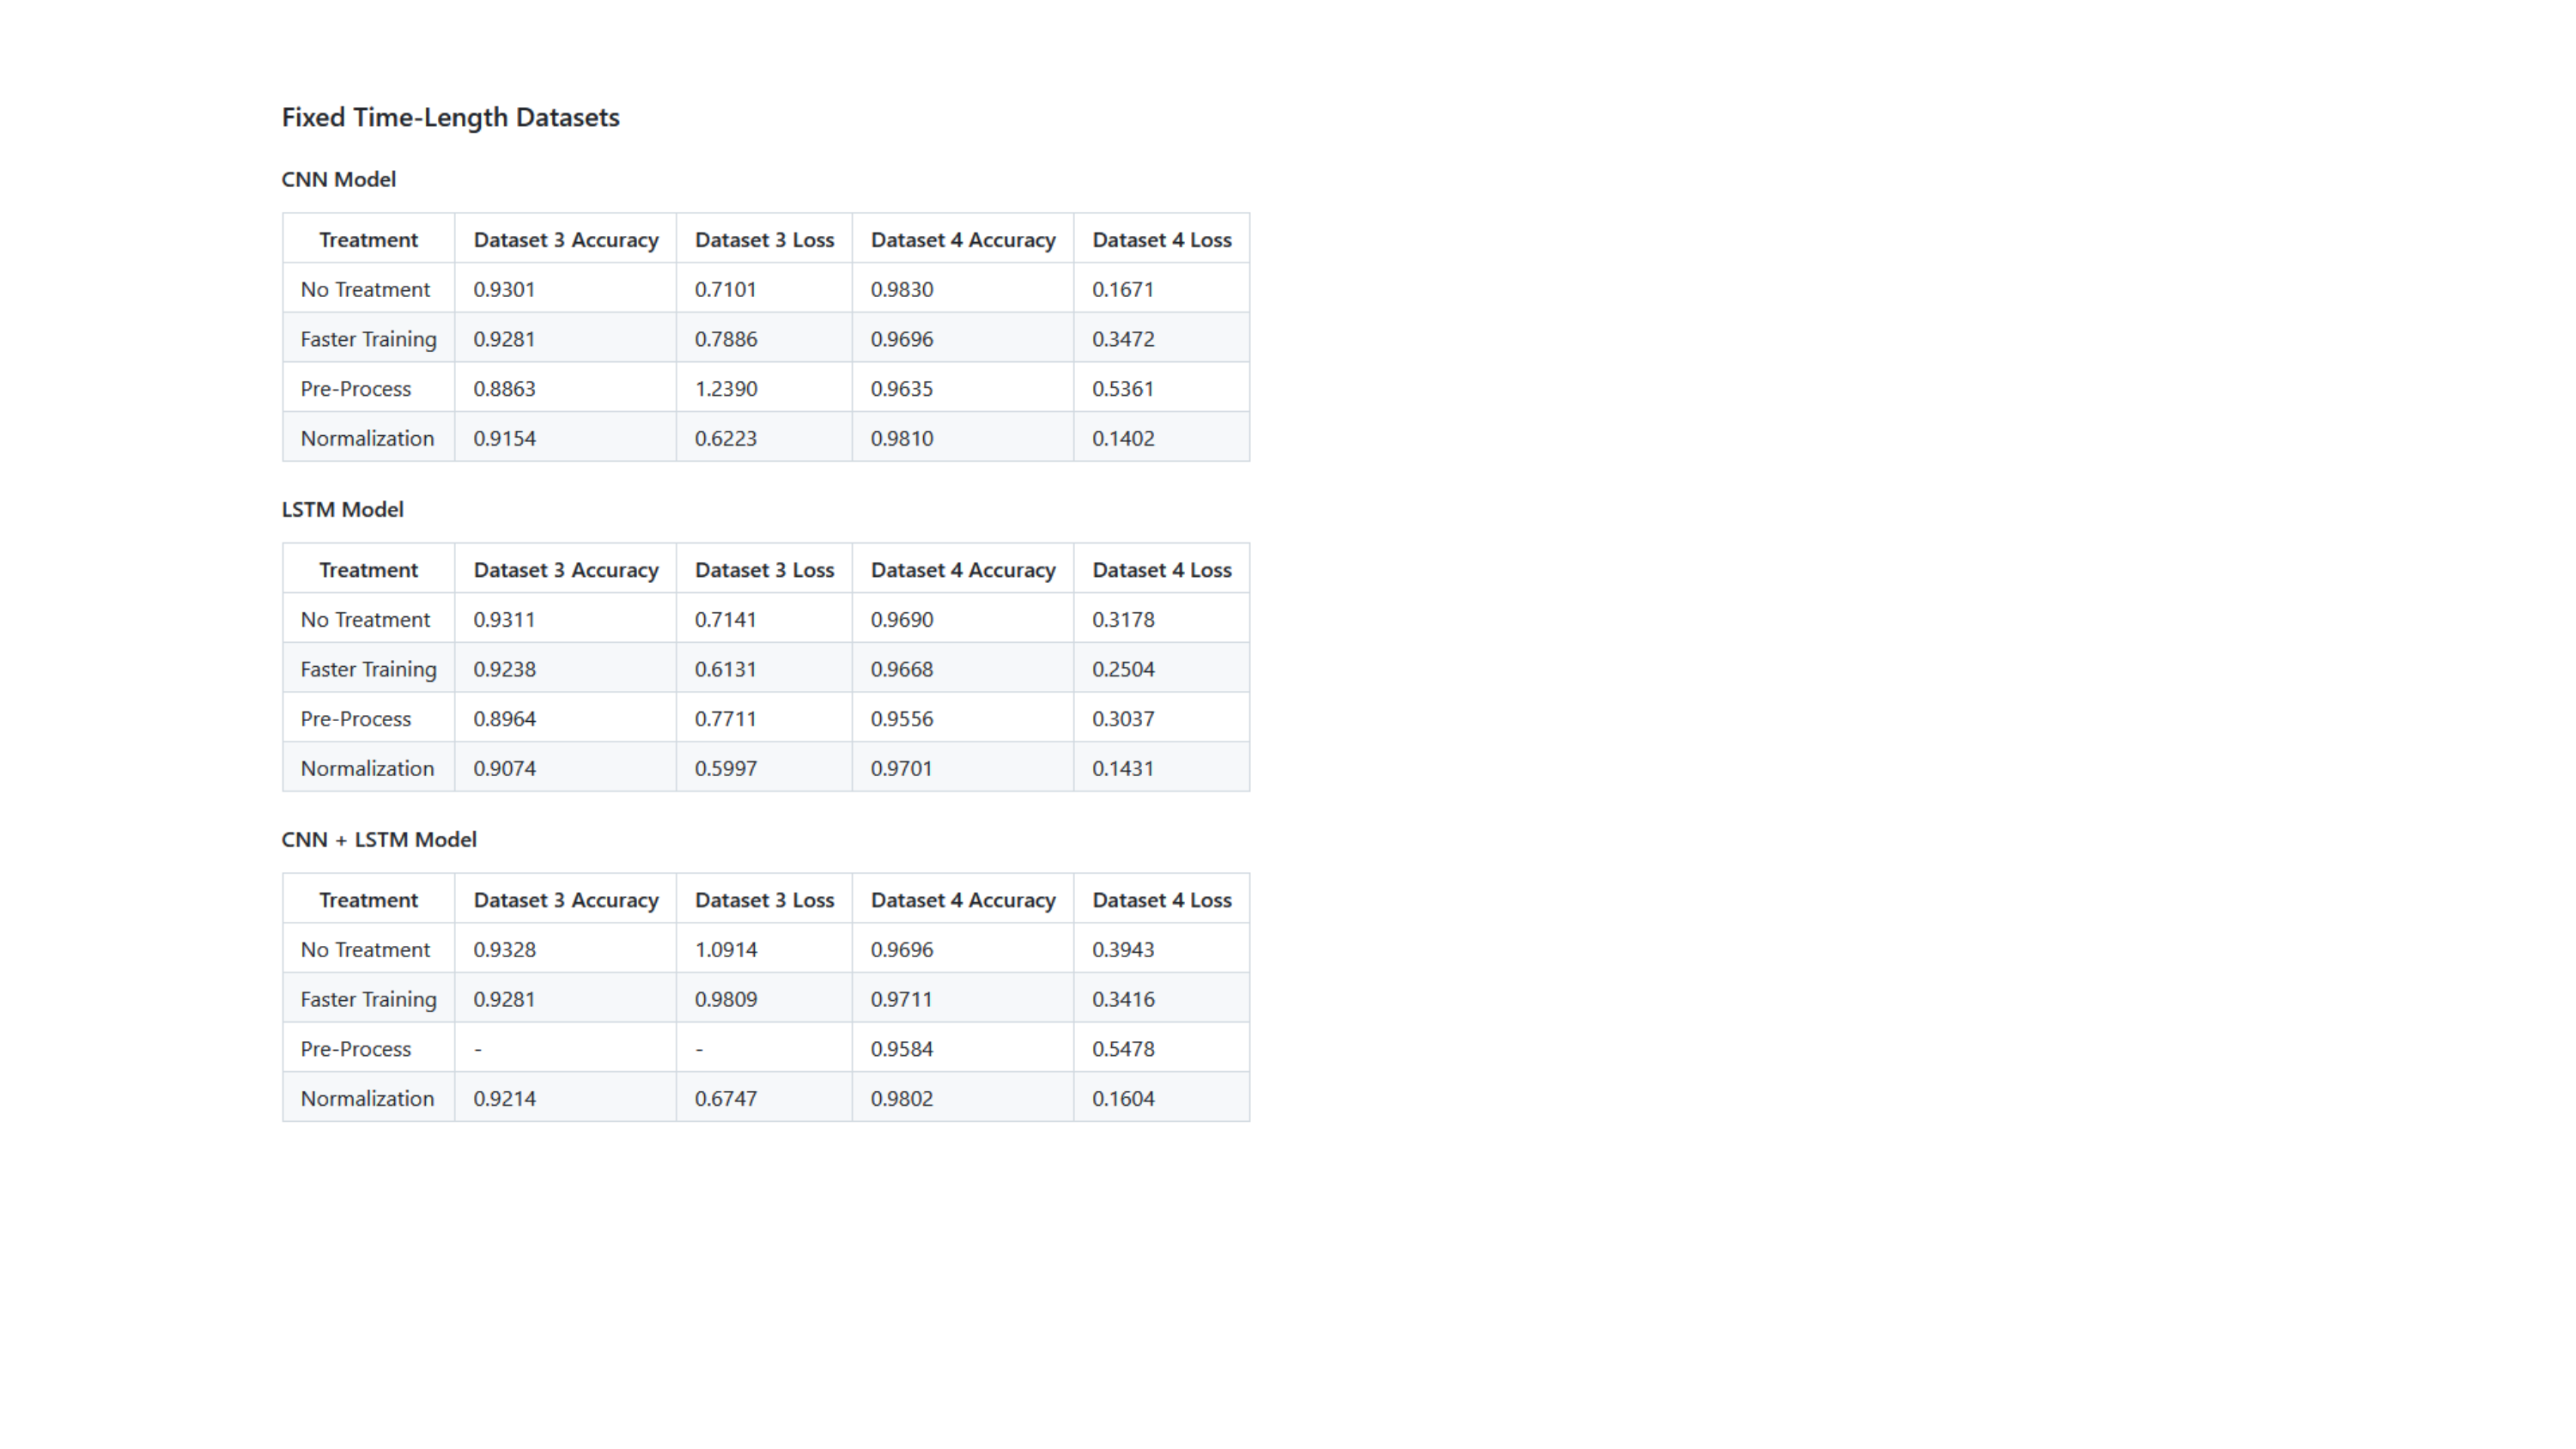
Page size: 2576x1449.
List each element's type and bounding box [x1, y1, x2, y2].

picture [270, 85, 1268, 1136]
